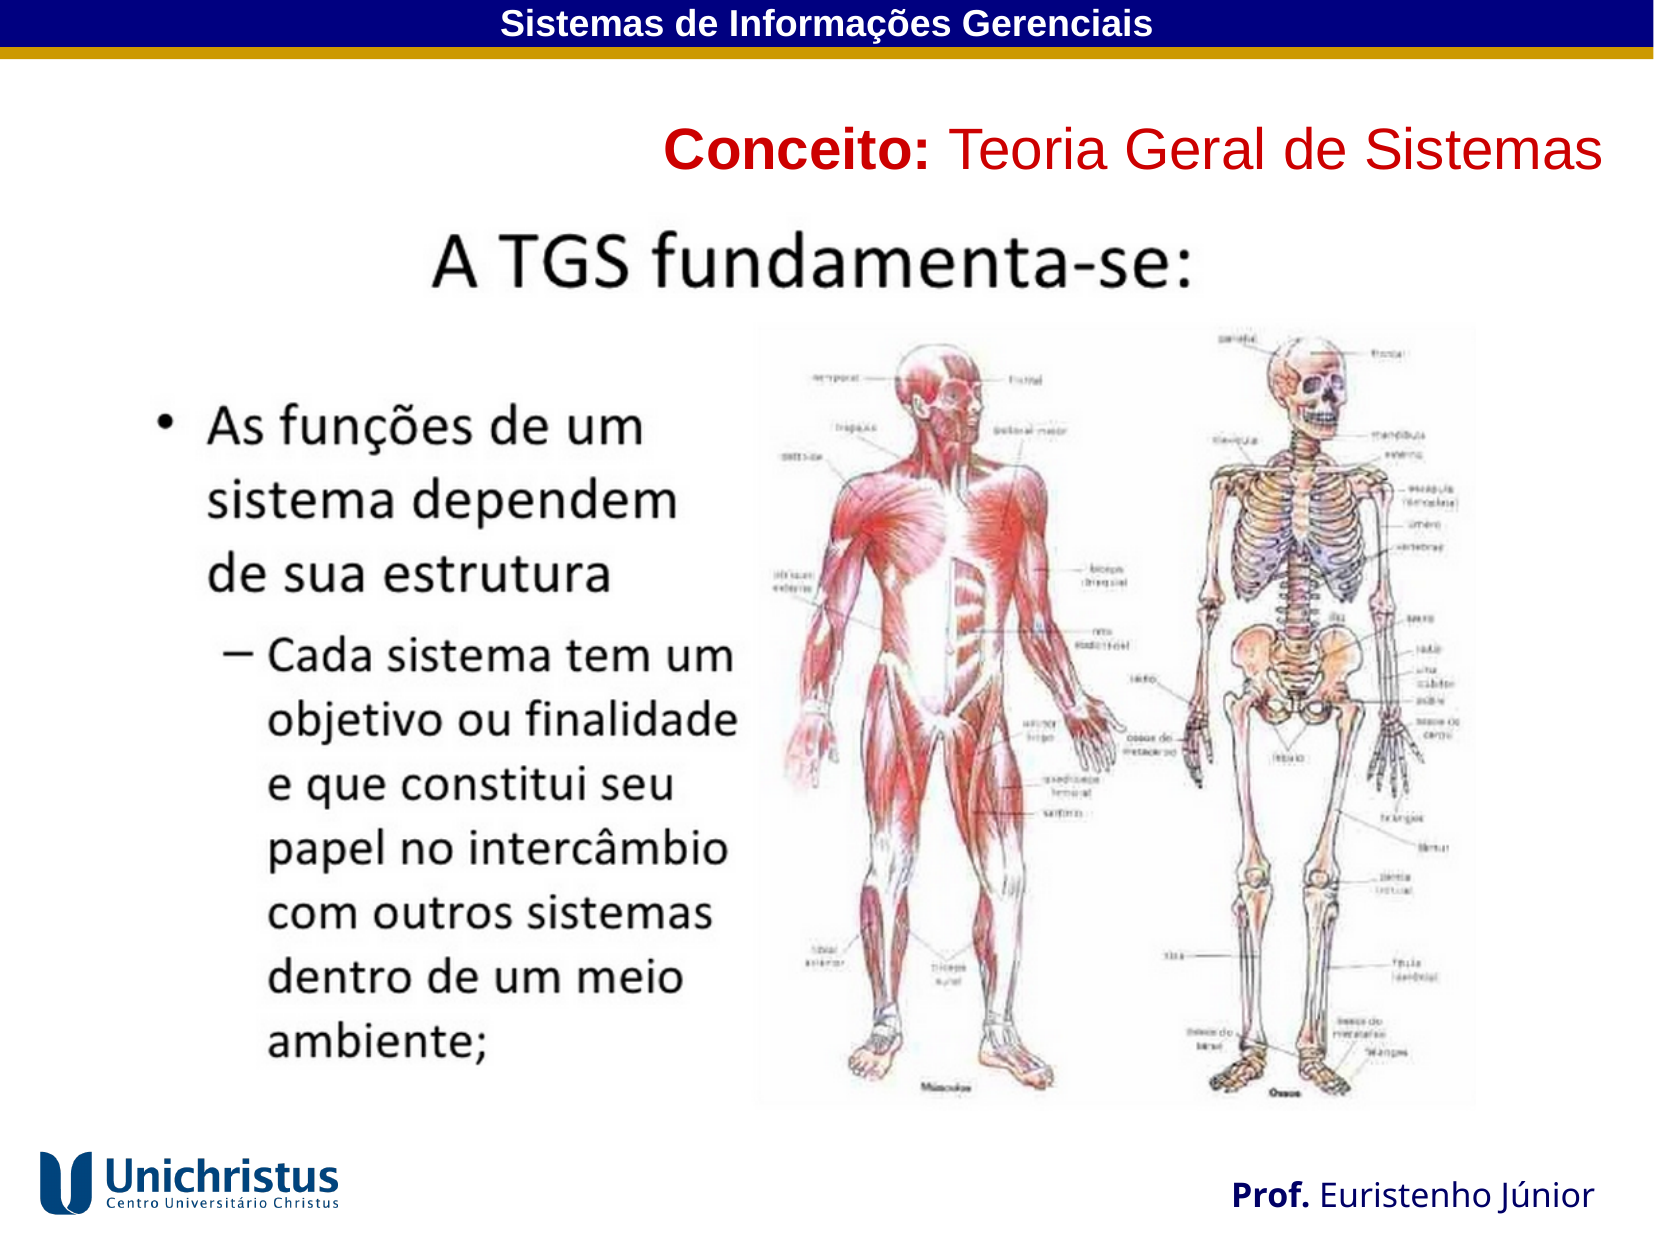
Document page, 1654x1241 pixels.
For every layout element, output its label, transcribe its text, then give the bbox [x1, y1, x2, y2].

picture [129, 206, 1476, 1111]
picture [35, 1148, 343, 1217]
text_box Sistemas de Informações Gerenciais [0, 0, 1654, 47]
text_box Prof. Euristenho Júnior [1216, 1163, 1654, 1224]
text_box Conceito: Teoria Geral de Sistemas [649, 109, 1654, 189]
text_box [0, 47, 1654, 60]
